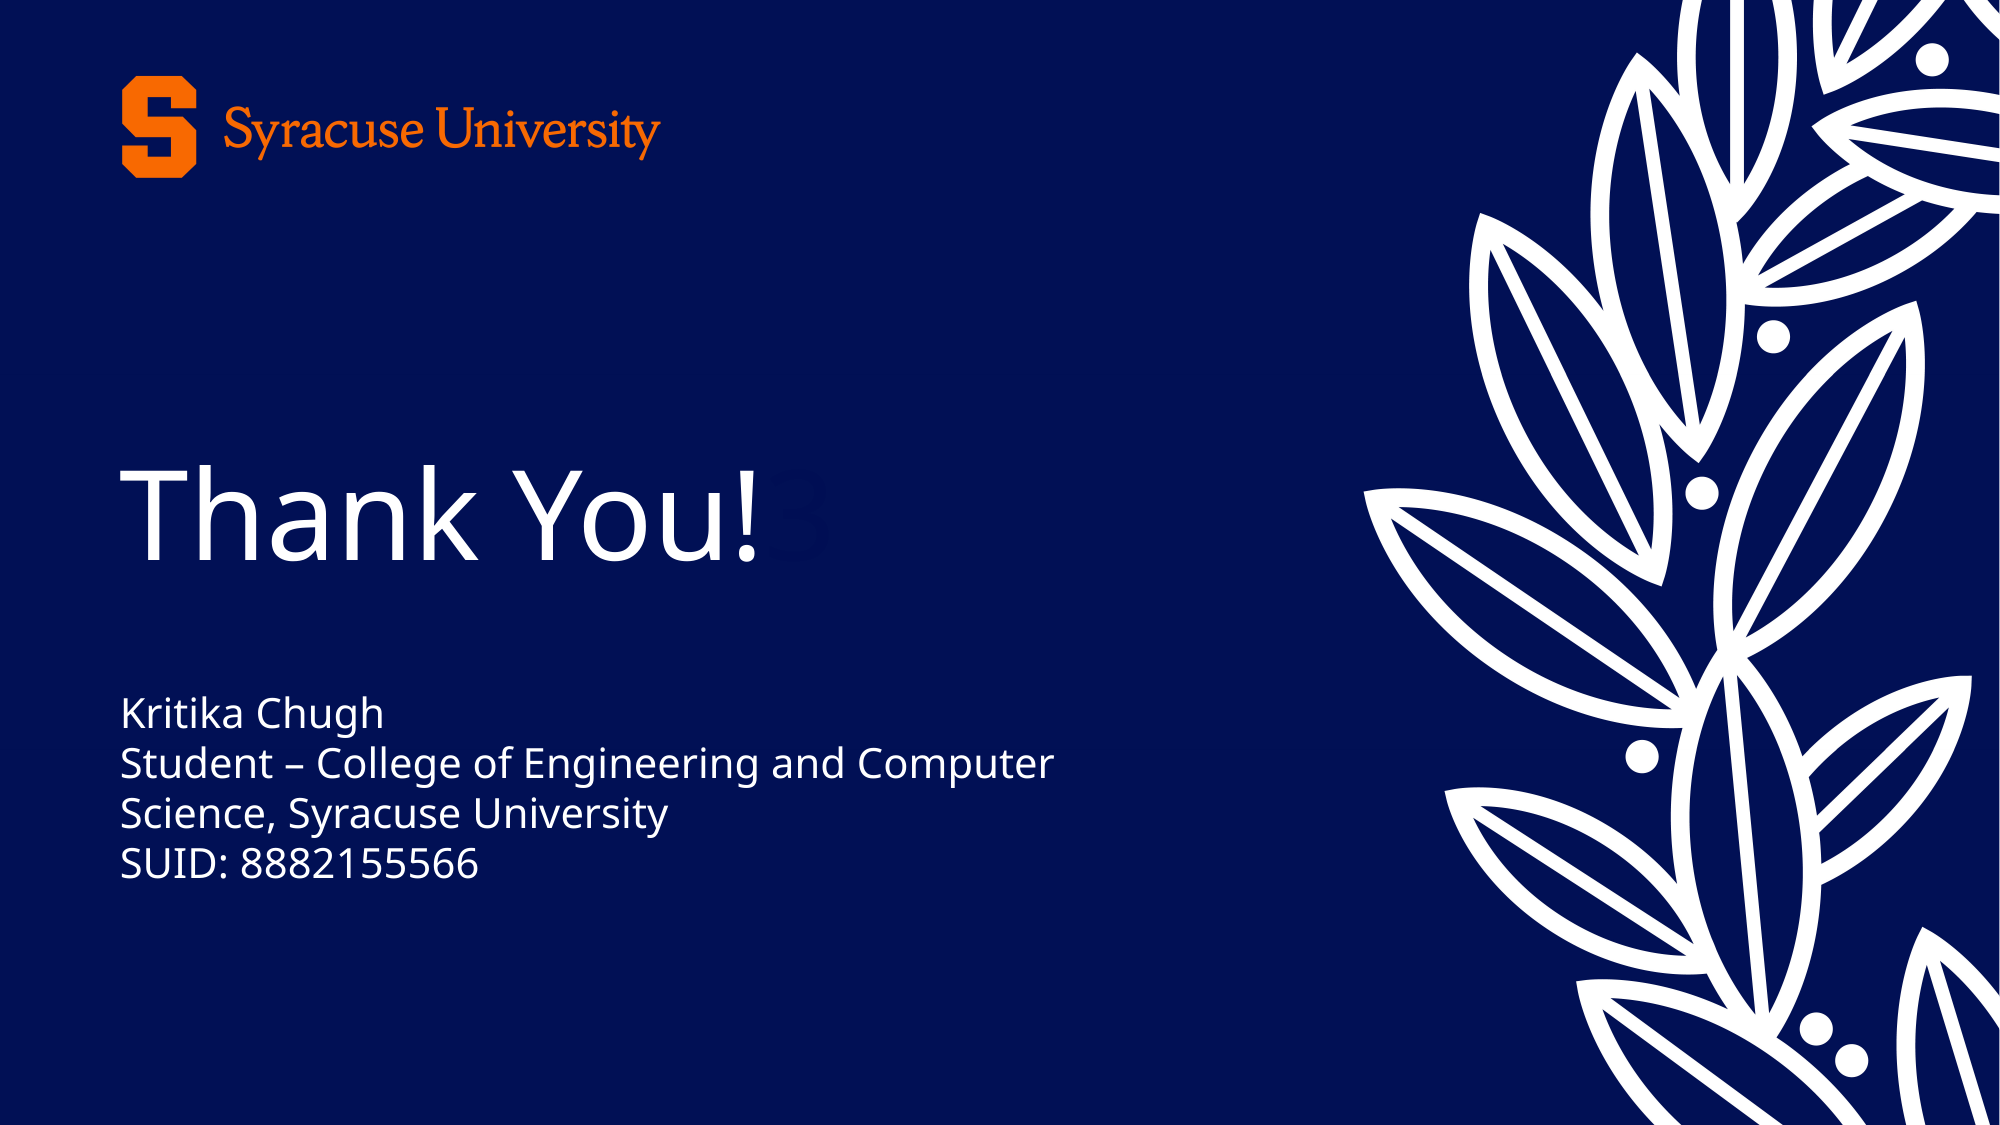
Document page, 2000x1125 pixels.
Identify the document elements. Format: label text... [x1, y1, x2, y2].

title Thank You!3 [119, 288, 1060, 588]
subtitle Kritika Chugh Student – College of Engineering and Computer Science, Syracuse University SUID: 8882155566 [119, 686, 1060, 869]
